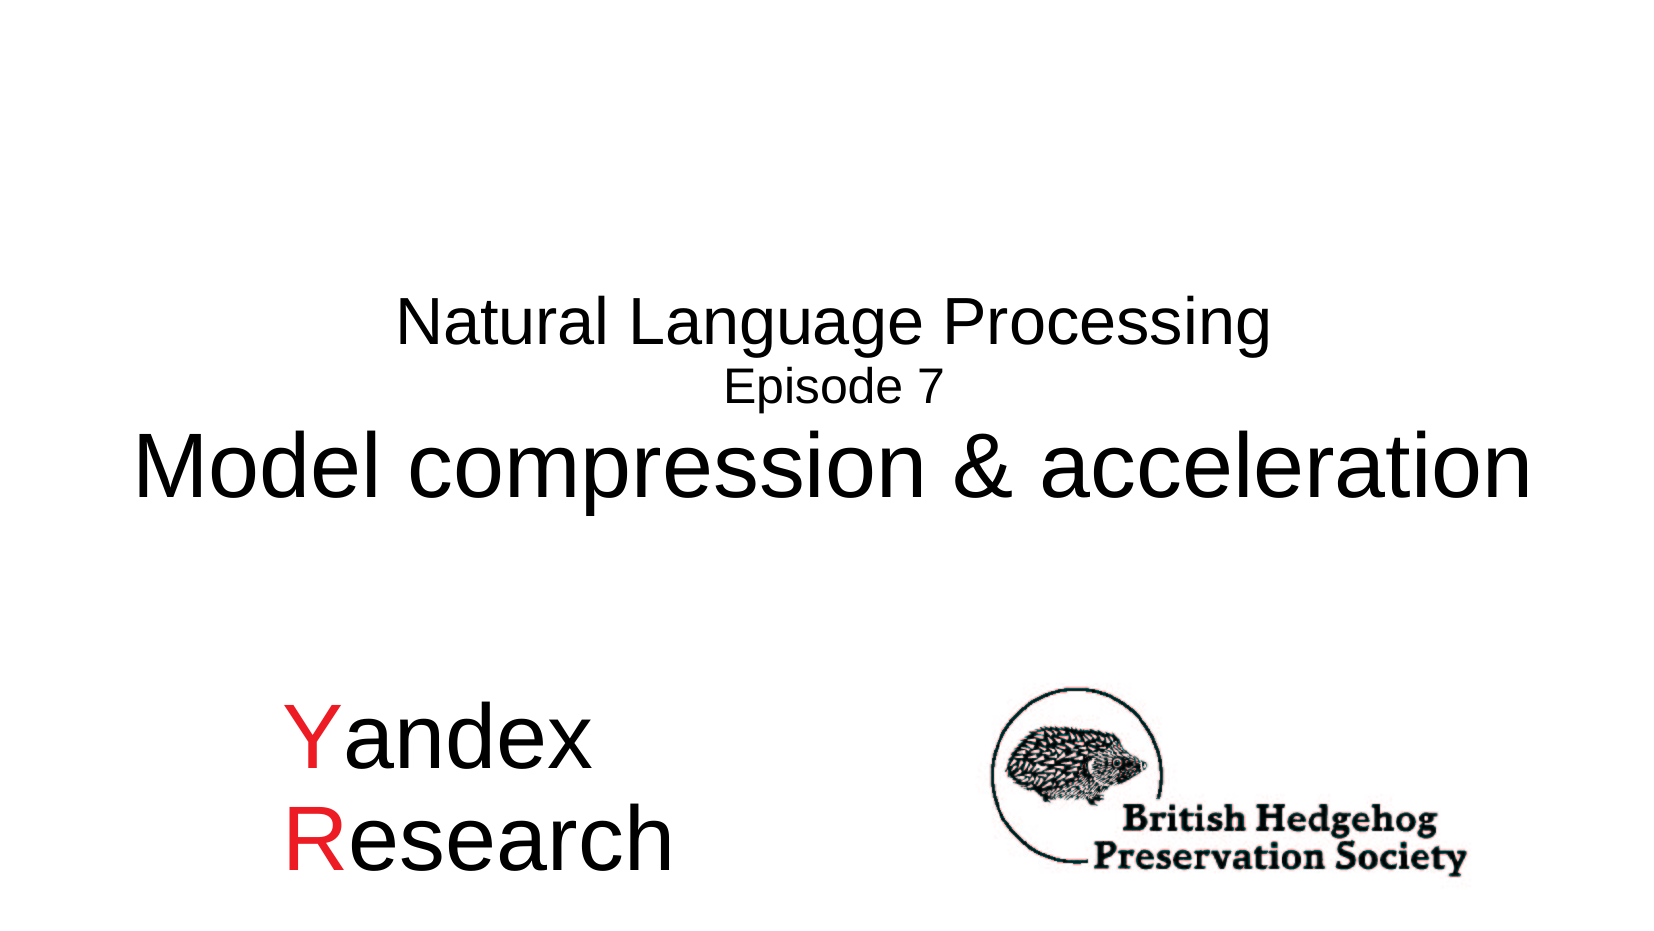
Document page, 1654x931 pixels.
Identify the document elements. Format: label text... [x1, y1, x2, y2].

title Natural Language Processing Episode 7 Model compression & acceleration [90, 218, 1579, 583]
picture [914, 604, 1654, 931]
text_box Yandex Research [267, 678, 844, 931]
